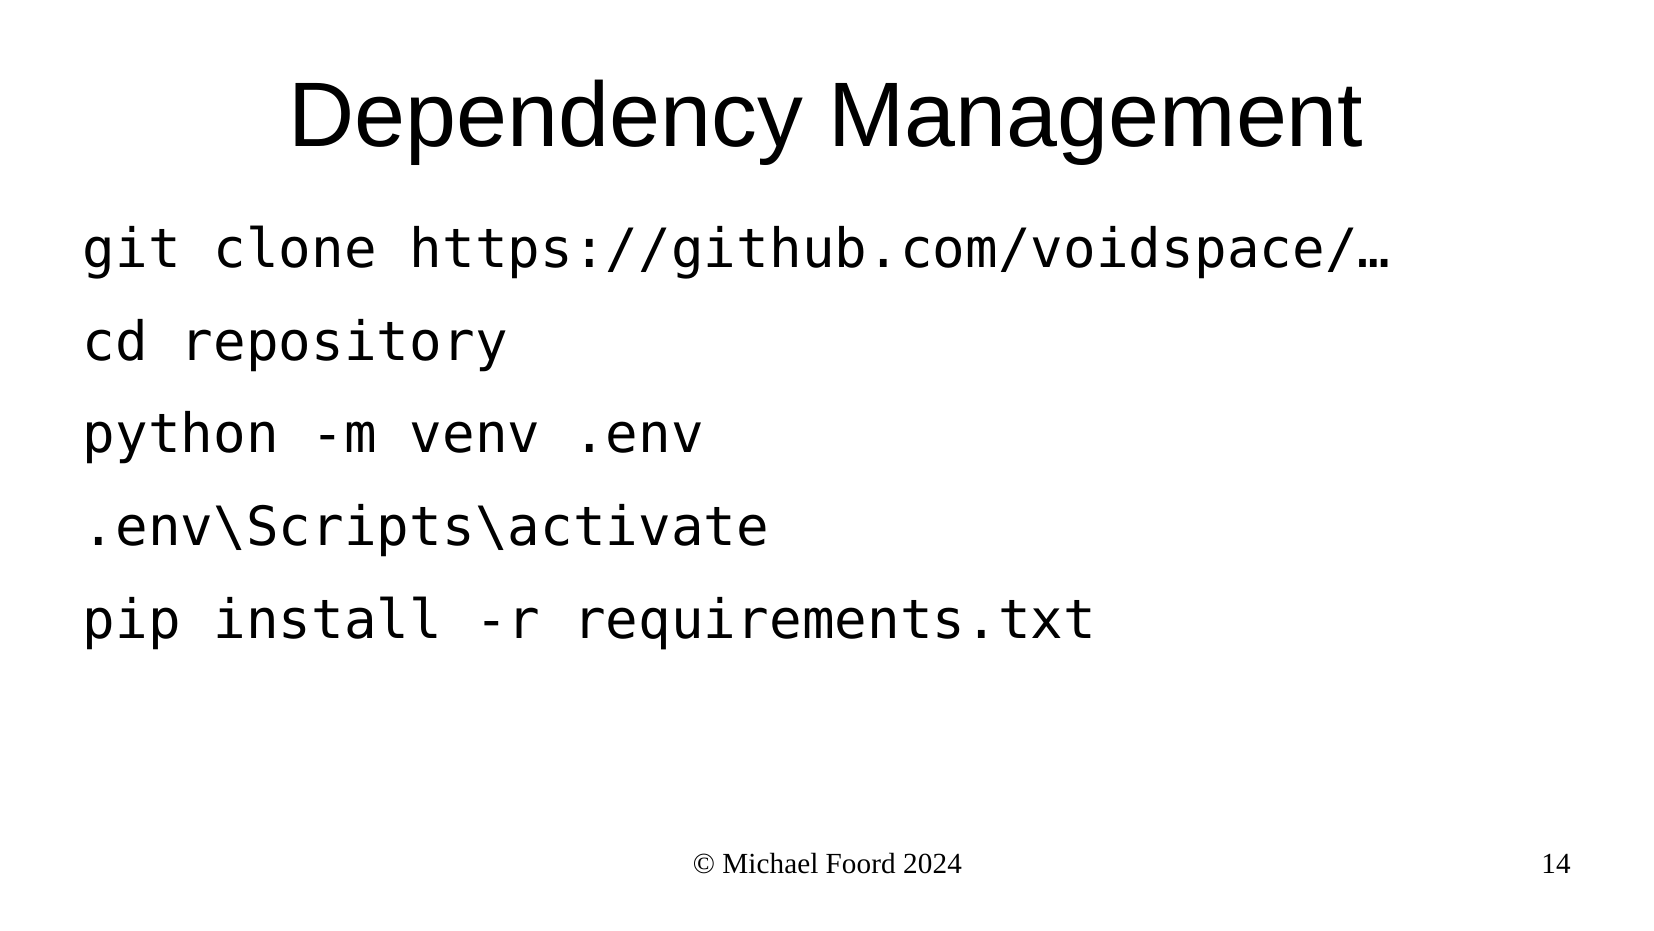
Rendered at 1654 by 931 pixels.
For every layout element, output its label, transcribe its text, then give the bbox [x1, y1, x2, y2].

title Dependency Management [82, 37, 1571, 193]
list git clone https://github.com/voidspace/… cd repository python -m venv .env .env\Scripts\activate pip install -r requirements.txt [82, 217, 1571, 758]
